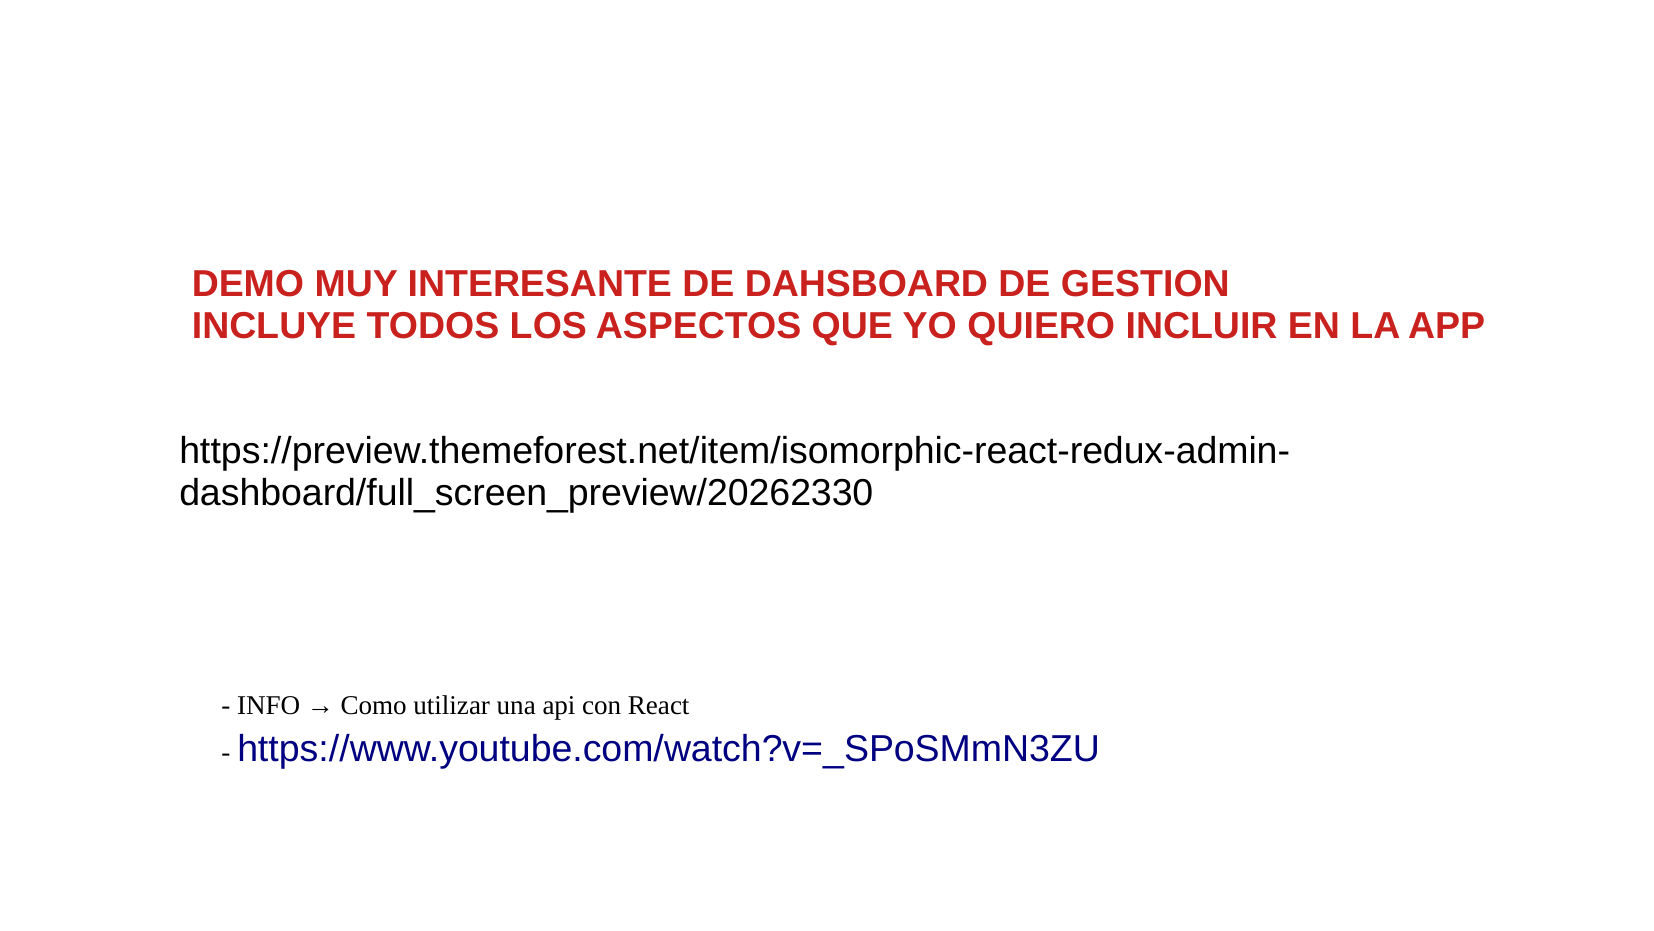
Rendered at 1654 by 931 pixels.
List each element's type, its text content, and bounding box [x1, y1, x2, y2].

text_box DEMO MUY INTERESANTE DE DAHSBOARD DE GESTION INCLUYE TODOS LOS ASPECTOS QUE YO QUIERO INCLUIR EN LA APP [177, 255, 1502, 355]
text_box https://preview.themeforest.net/item/isomorphic-react-redux-admin-dashboard/full_screen_preview/20262330 [164, 422, 1493, 522]
text_box - INFO → Como utilizar una api con React - https://www.youtube.com/watch?v=_SPoSMmN3ZU [206, 679, 1116, 777]
